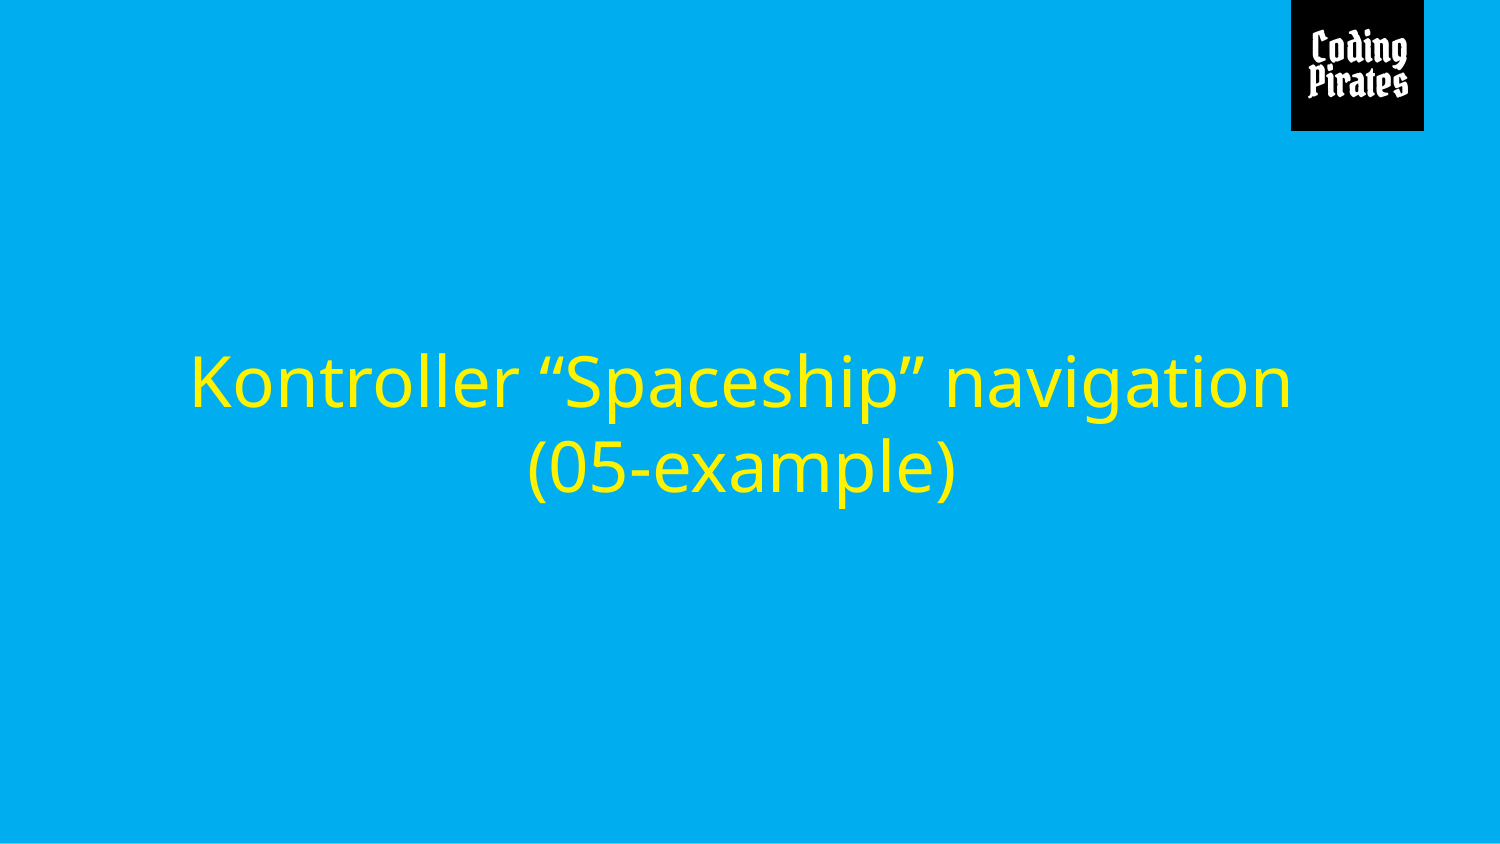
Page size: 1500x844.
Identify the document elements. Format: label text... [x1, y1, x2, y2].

title Kontroller “Spaceship” navigation (05-example) [12, 352, 1472, 491]
picture [1292, 0, 1423, 130]
